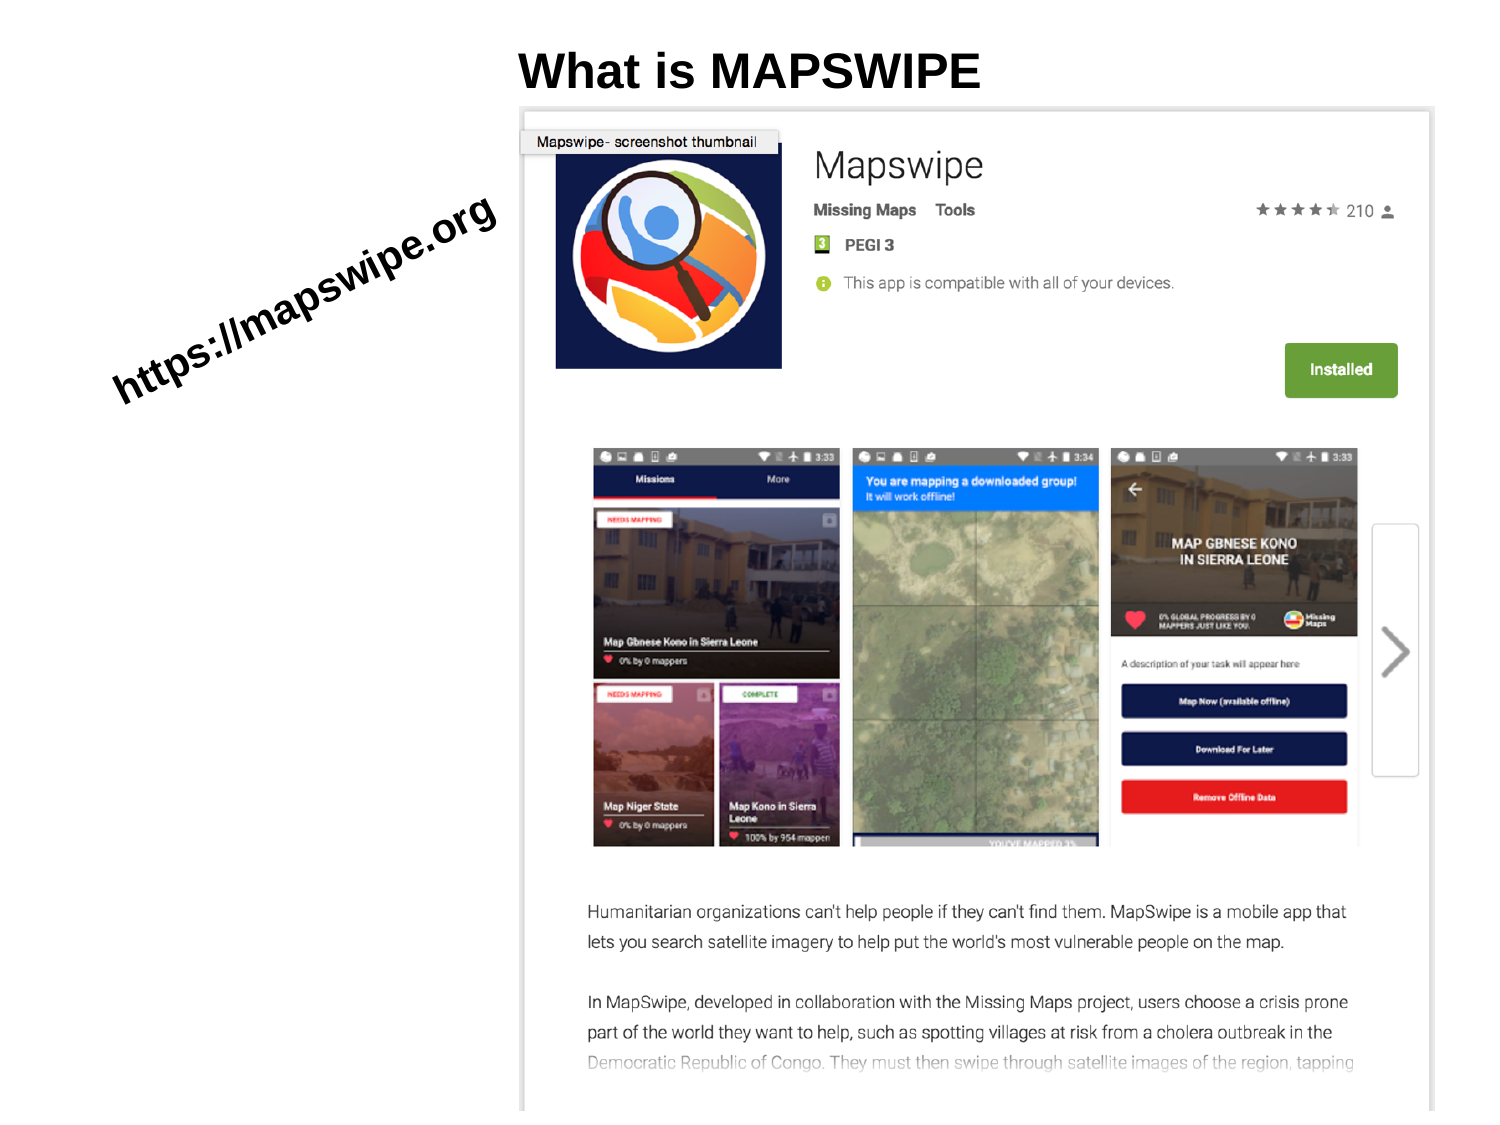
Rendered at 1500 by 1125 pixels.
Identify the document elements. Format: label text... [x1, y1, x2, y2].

picture [519, 106, 1435, 1111]
text_box https://mapswipe.org [53, 151, 519, 446]
text_box What is MAPSWIPE [47, 31, 1453, 107]
